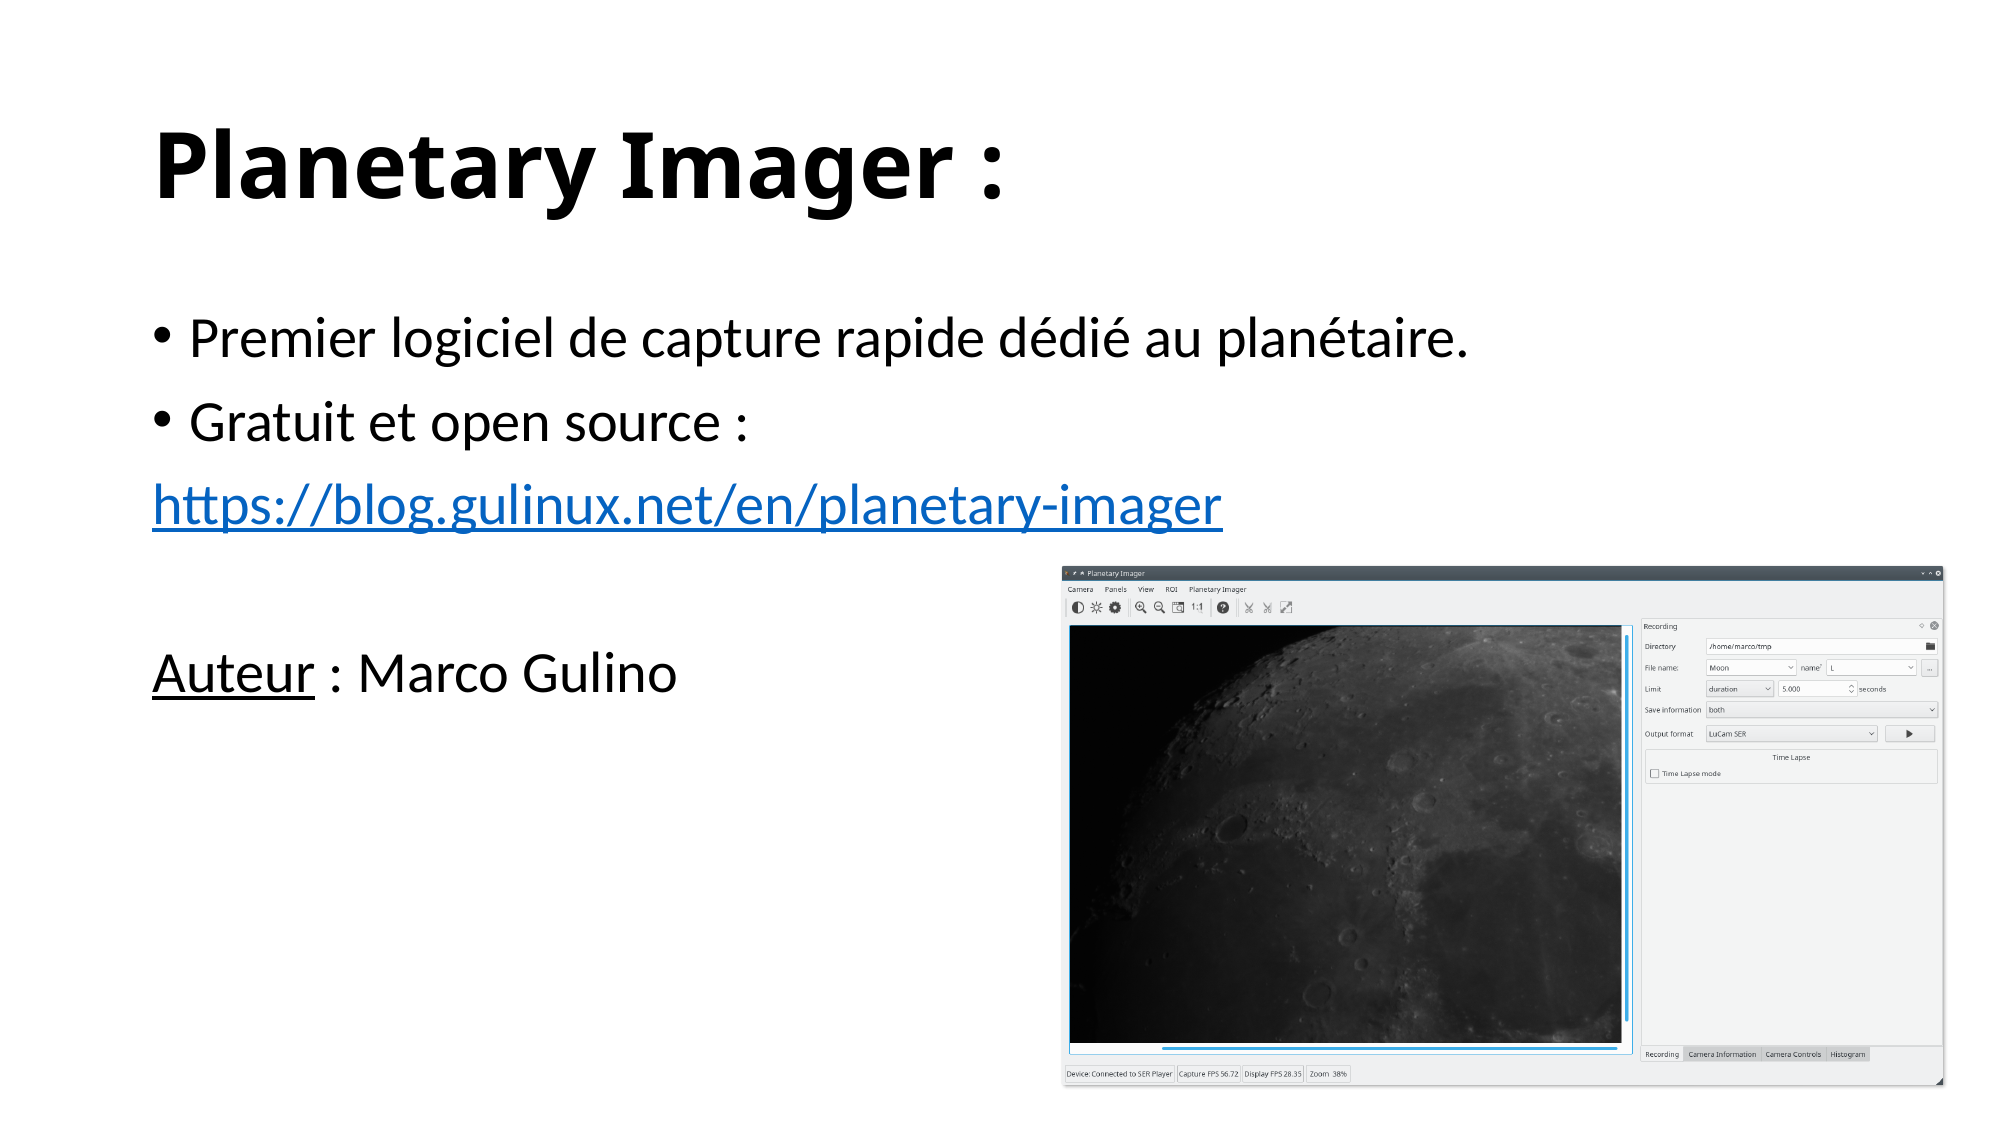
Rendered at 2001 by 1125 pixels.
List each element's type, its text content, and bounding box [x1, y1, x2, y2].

title Planetary Imager : [137, 59, 1863, 278]
list Premier logiciel de capture rapide dédié au planétaire. Gratuit et open source : https://blog.gulinux.net/en/planetary-imager Auteur : Marco Gulino [137, 299, 1698, 1014]
picture [1058, 562, 1950, 1092]
